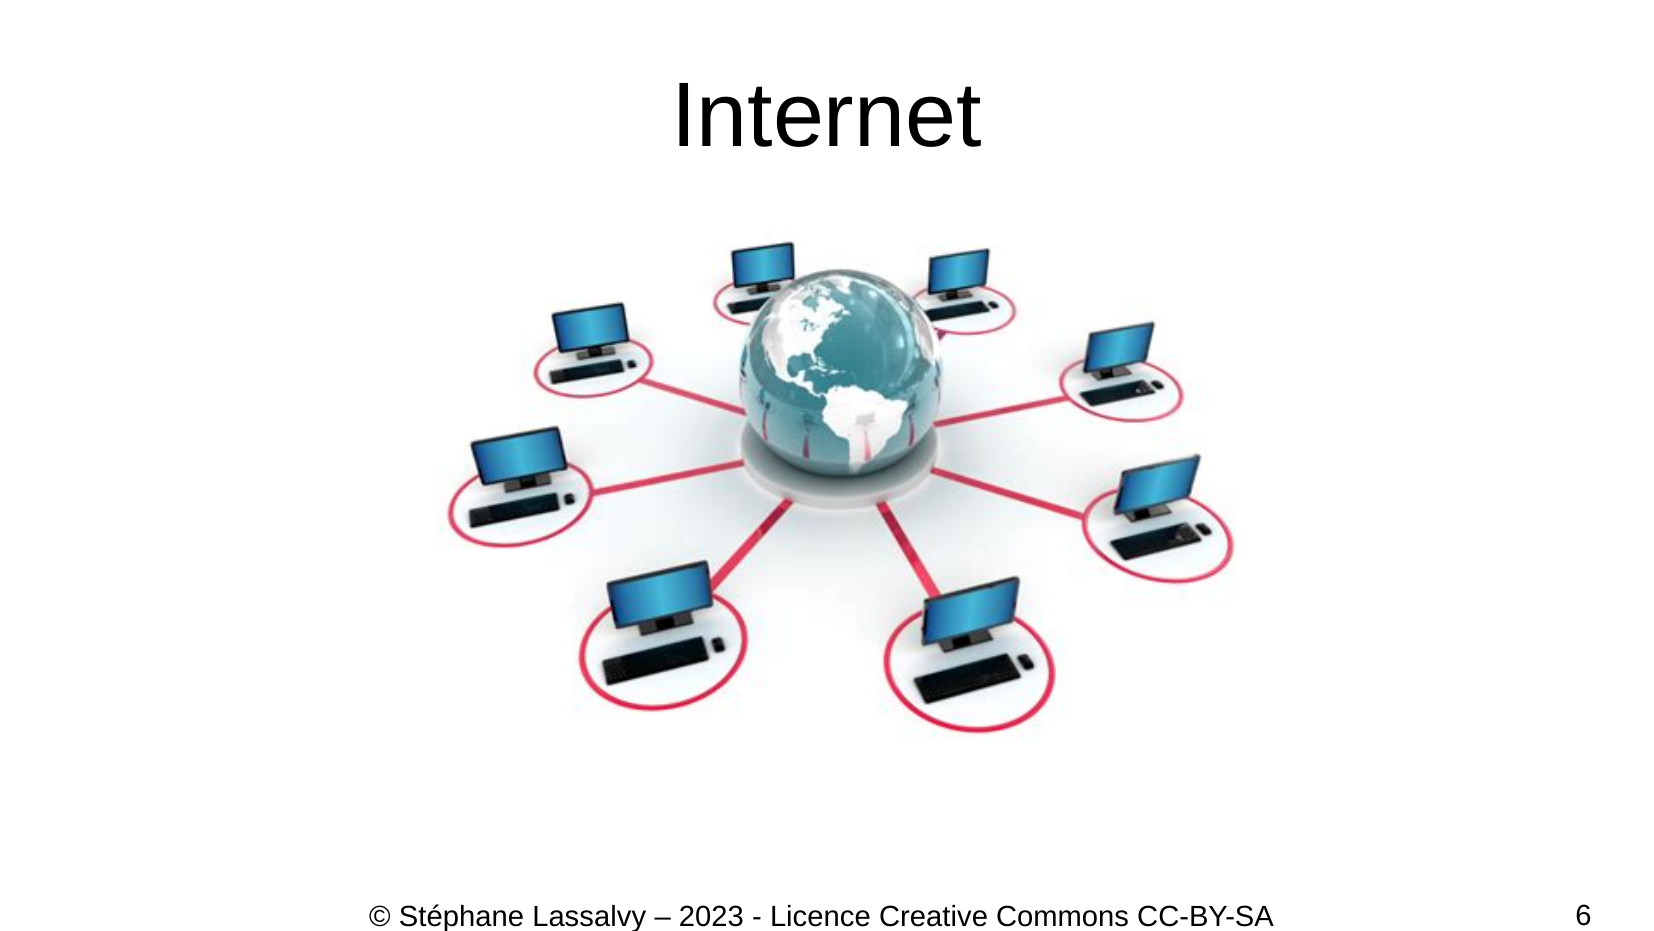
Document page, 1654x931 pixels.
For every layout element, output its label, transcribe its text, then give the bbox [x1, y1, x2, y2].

picture [437, 218, 1252, 765]
text_box © Stéphane Lassalvy – 2023 - Licence Creative Commons CC-BY-SA [354, 893, 1300, 931]
title Internet [82, 37, 1571, 193]
text_box <numéro> [1560, 891, 1654, 931]
